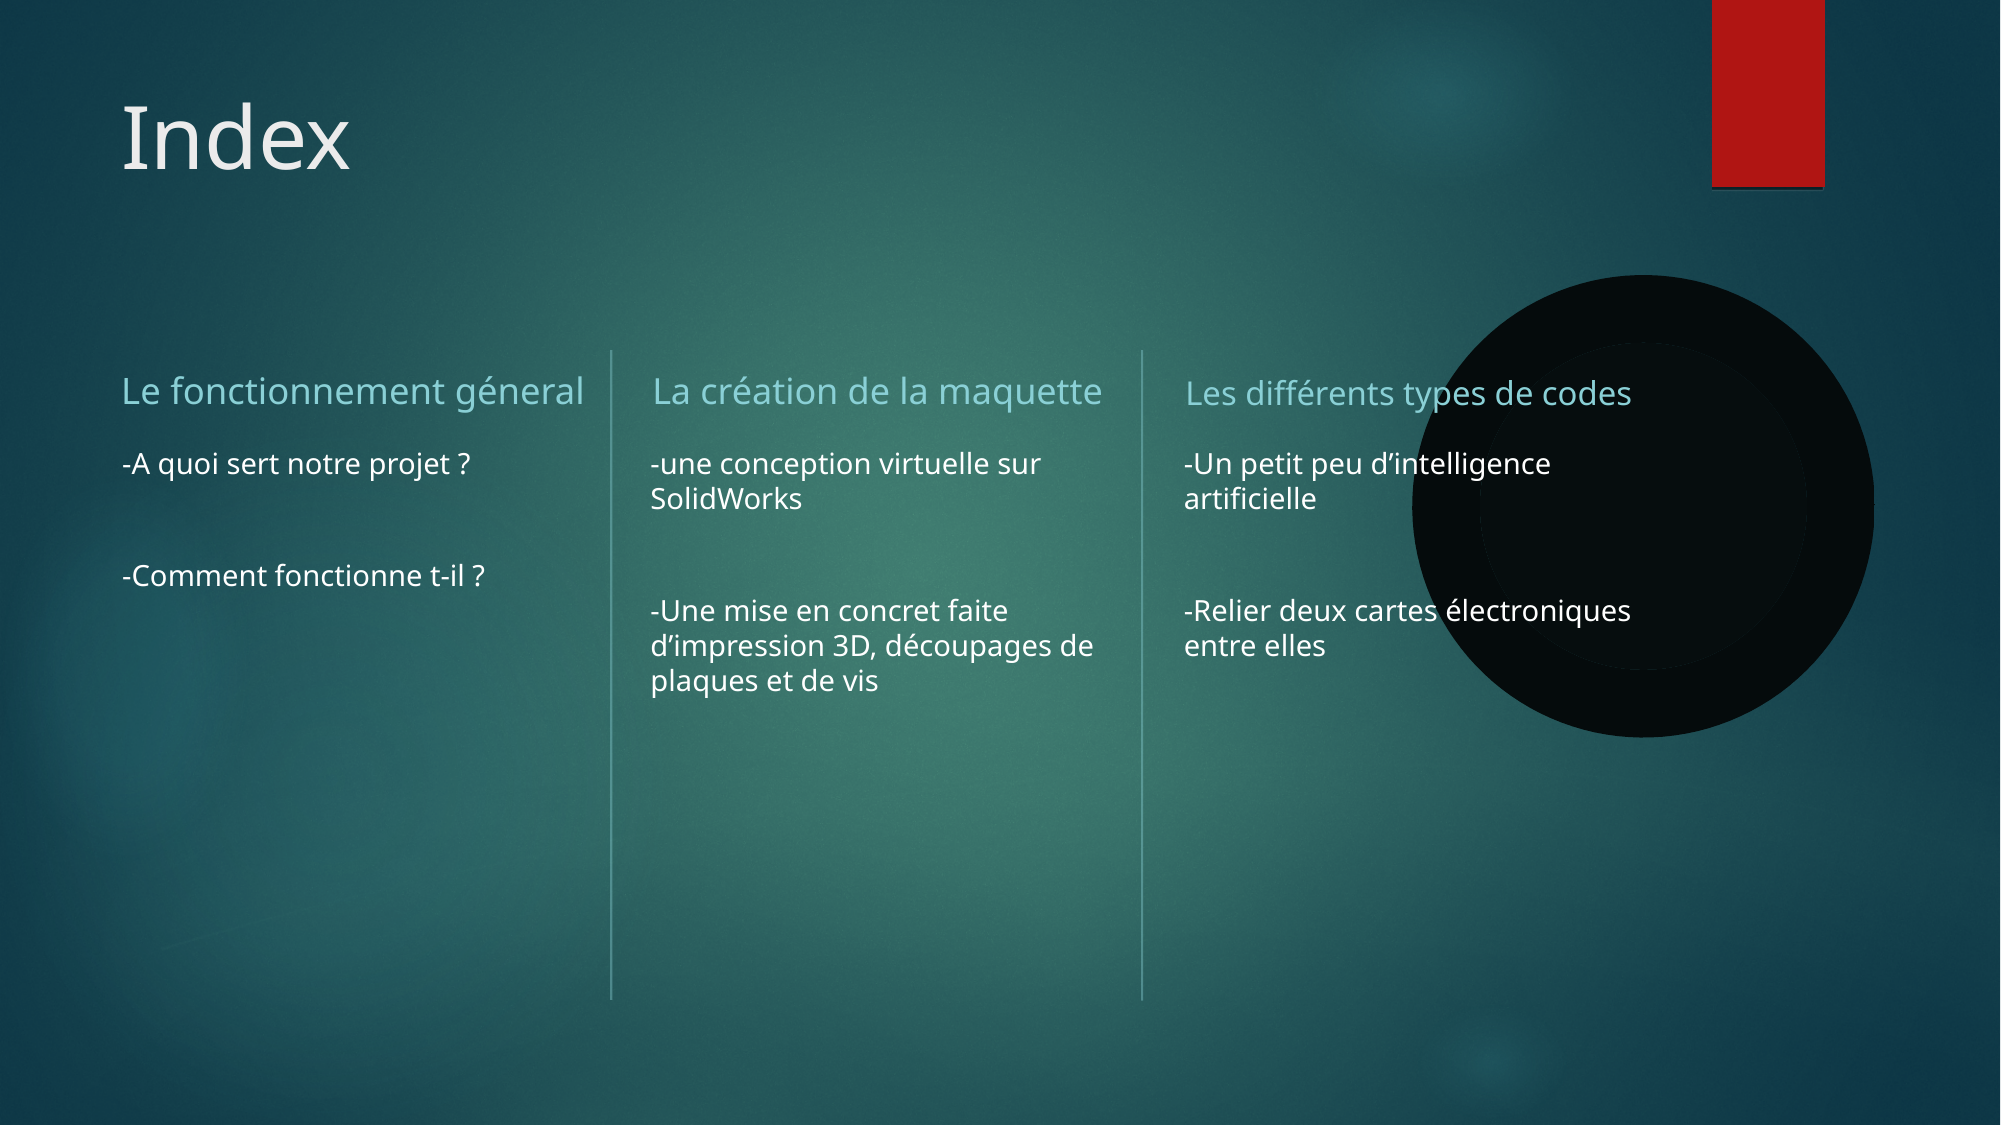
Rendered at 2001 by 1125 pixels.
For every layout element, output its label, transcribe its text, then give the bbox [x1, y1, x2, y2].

title Index [106, 74, 1649, 305]
list -A quoi sert notre projet ? -Comment fonctionne t-il ? [107, 437, 588, 1027]
list Les différents types de codes [1168, 324, 1650, 420]
list -Un petit peu d’intelligence artificielle -Relier deux cartes électroniques entre elles [1168, 437, 1650, 1027]
list La création de la maquette [637, 324, 1119, 420]
list -une conception virtuelle sur SolidWorks -Une mise en concret faite d’impression 3D, découpages de plaques et de vis [635, 437, 1119, 1027]
list Le fonctionnement géneral [103, 324, 603, 420]
